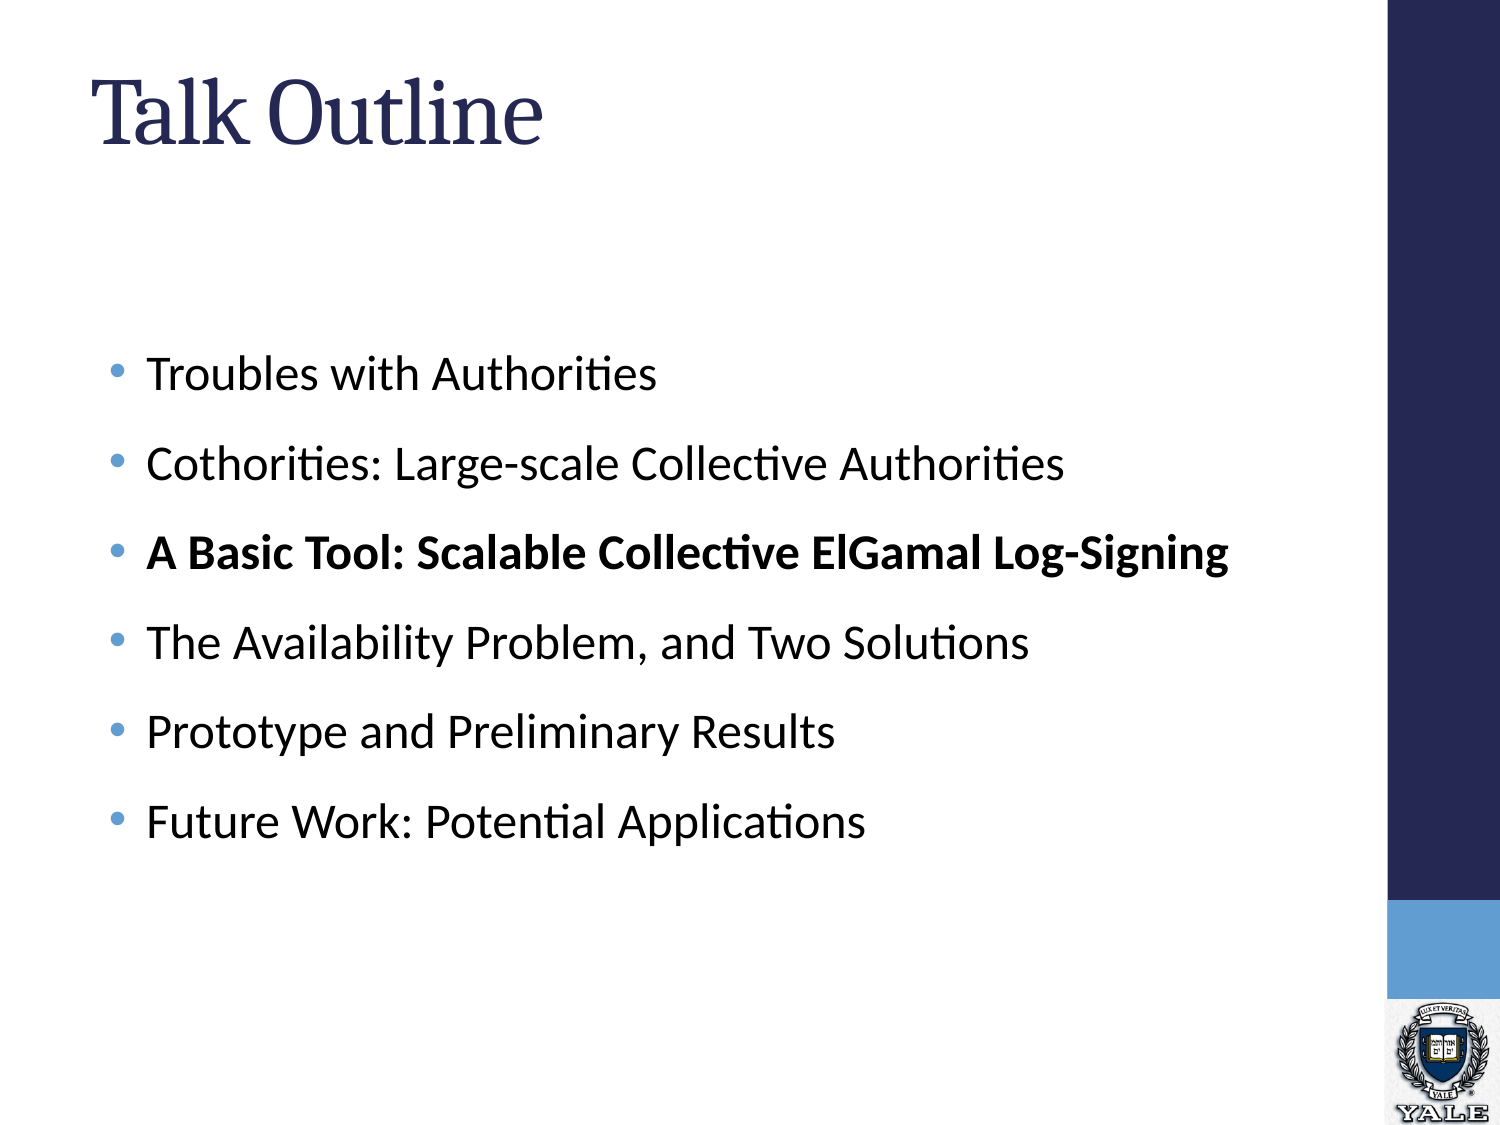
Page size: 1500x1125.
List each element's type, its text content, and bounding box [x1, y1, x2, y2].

list Troubles with Authorities Cothorities: Large-scale Collective Authorities A Basic Tool: Scalable Collective ElGamal Log-Signing The Availability Problem, and Two Solutions Prototype and Preliminary Results Future Work: Potential Applications [75, 200, 1325, 1063]
title Talk Outline [75, 12, 1325, 200]
picture [1384, 999, 1500, 1125]
